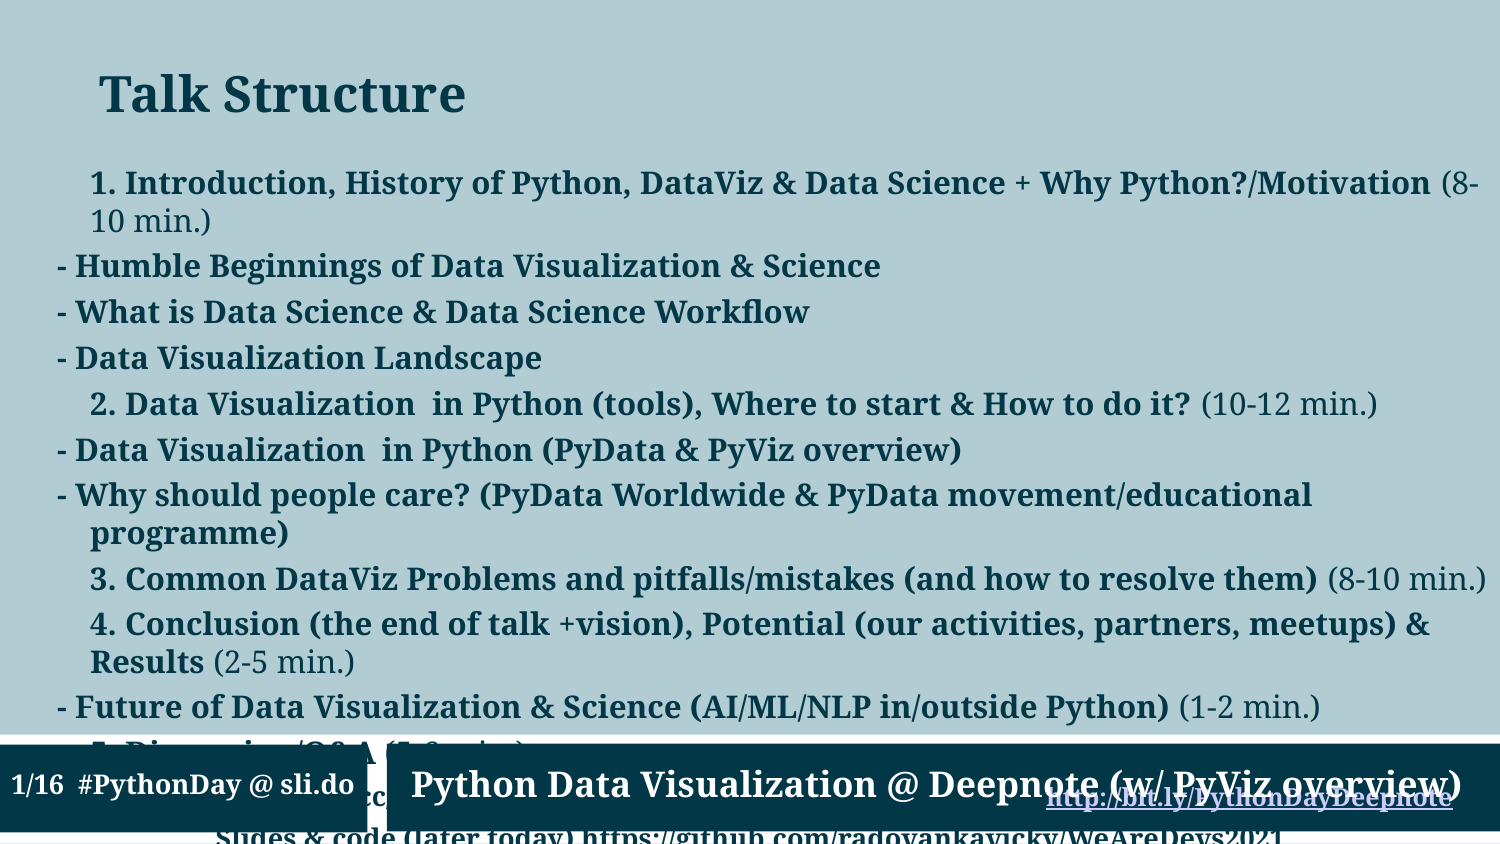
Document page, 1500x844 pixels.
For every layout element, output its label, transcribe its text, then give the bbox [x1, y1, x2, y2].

text_box 1. Introduction, History of Python, DataViz & Data Science + Why Python?/Motivation (8-10 min.) - Humble Beginnings of Data Visualization & Science - What is Data Science & Data Science Workflow - Data Visualization Landscape 2. Data Visualization in Python (tools), Where to start & How to do it? (10-12 min.) - Data Visualization in Python (PyData & PyViz overview) - Why should people care? (PyData Worldwide & PyData movement/educational programme) 3. Common DataViz Problems and pitfalls/mistakes (and how to resolve them) (8-10 min.) 4. Conclusion (the end of talk +vision), Potential (our activities, partners, meetups) & Results (2-5 min.) - Future of Data Visualization & Science (AI/ML/NLP in/outside Python) (1-2 min.) 5. Discussion/Q&A (5-6 min.) Slides (this talk) > tiny.cc/WeAreDevsPython2021, Deepnote (Live-Code) > http://bit.ly/PythonDayDeepnote Slides & code (later today) https://github.com/radovankavicky/WeAreDevs2021 [0, 129, 1500, 709]
text_box Talk Structure [88, 31, 1500, 129]
text_box Python Data Visualization @ Deepnote (w/ PyViz overview) [400, 740, 1500, 826]
text_box 1/16 #PythonDay @ sli.do [0, 761, 391, 835]
